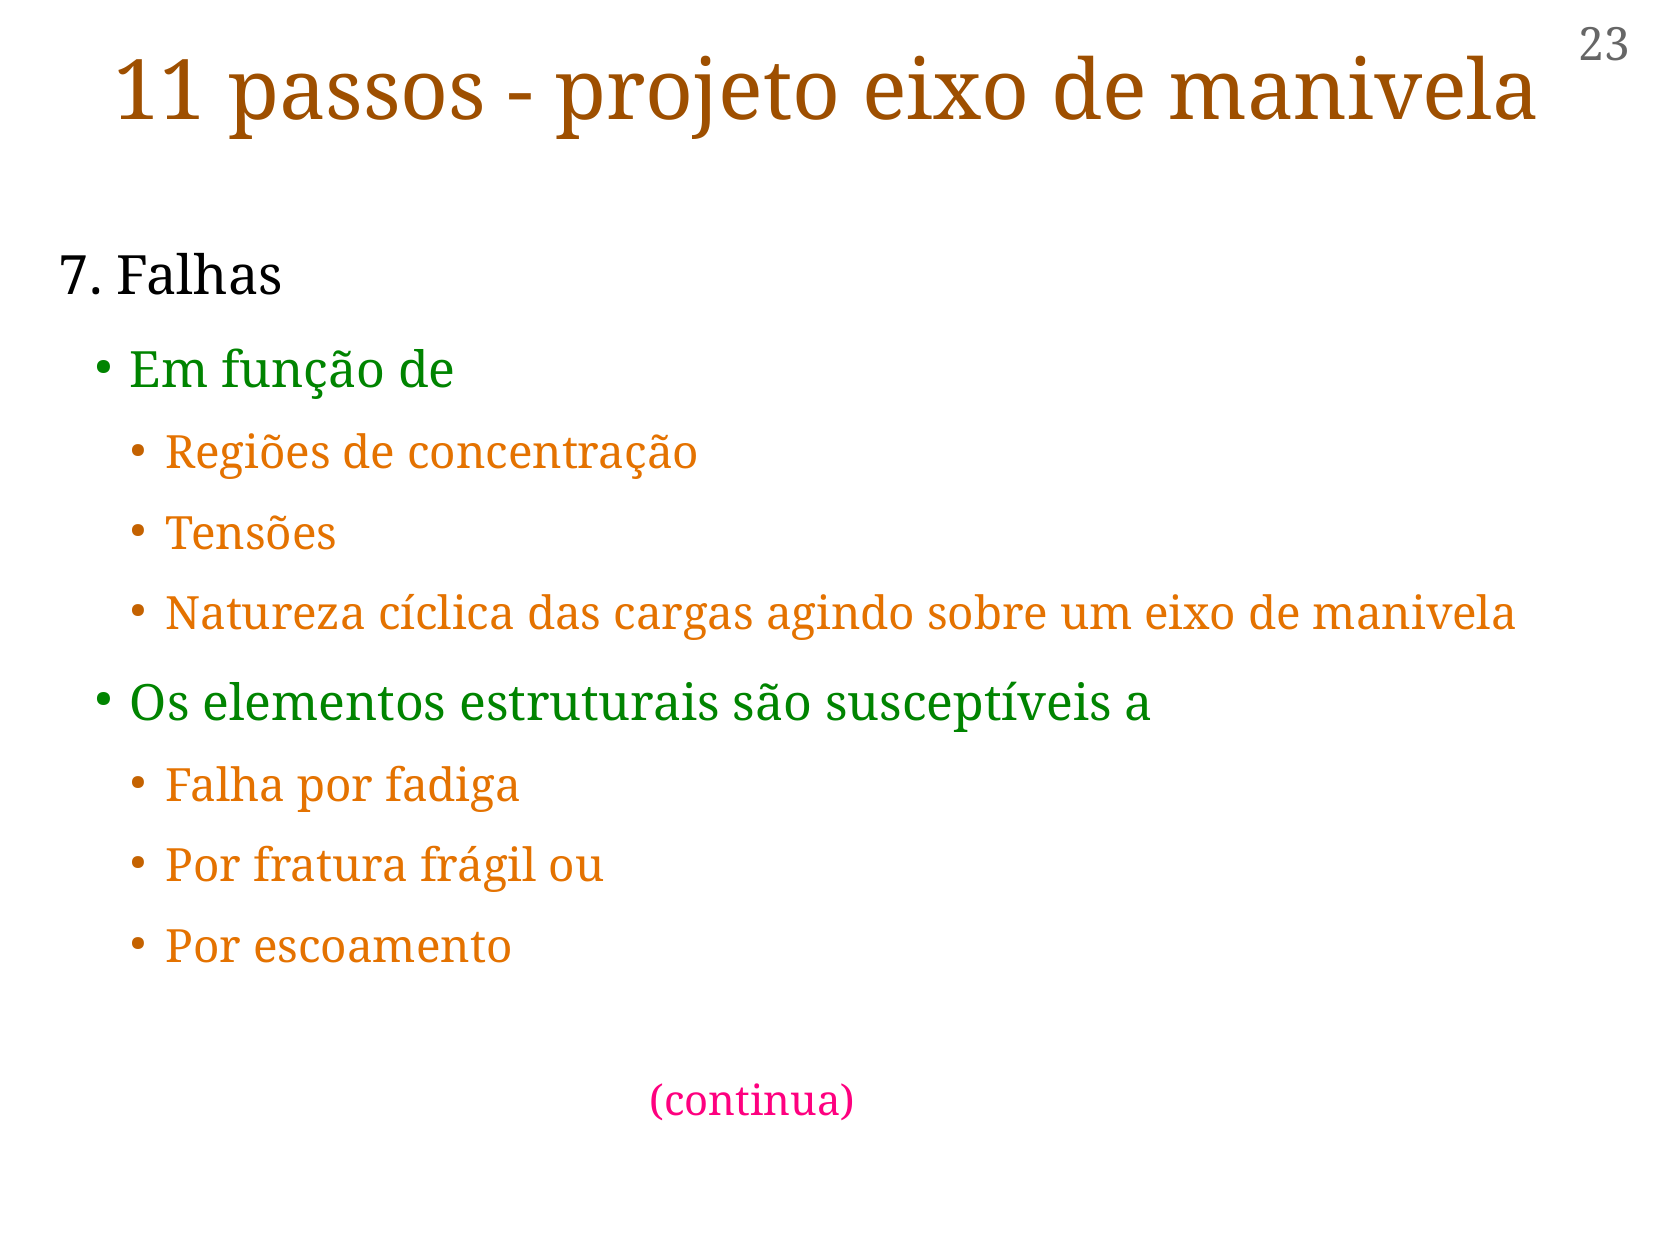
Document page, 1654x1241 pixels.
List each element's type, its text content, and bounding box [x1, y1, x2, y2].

text_box (continua) [634, 1062, 872, 1135]
title 11 passos - projeto eixo de manivela [59, 29, 1595, 148]
list 7. Falhas Em função de Regiões de concentração Tensões Natureza cíclica das cargas agindo sobre um eixo de manivela Os elementos estruturais são susceptíveis a Falha por fadiga Por fratura frágil ou Por escoamento [59, 236, 1595, 1211]
